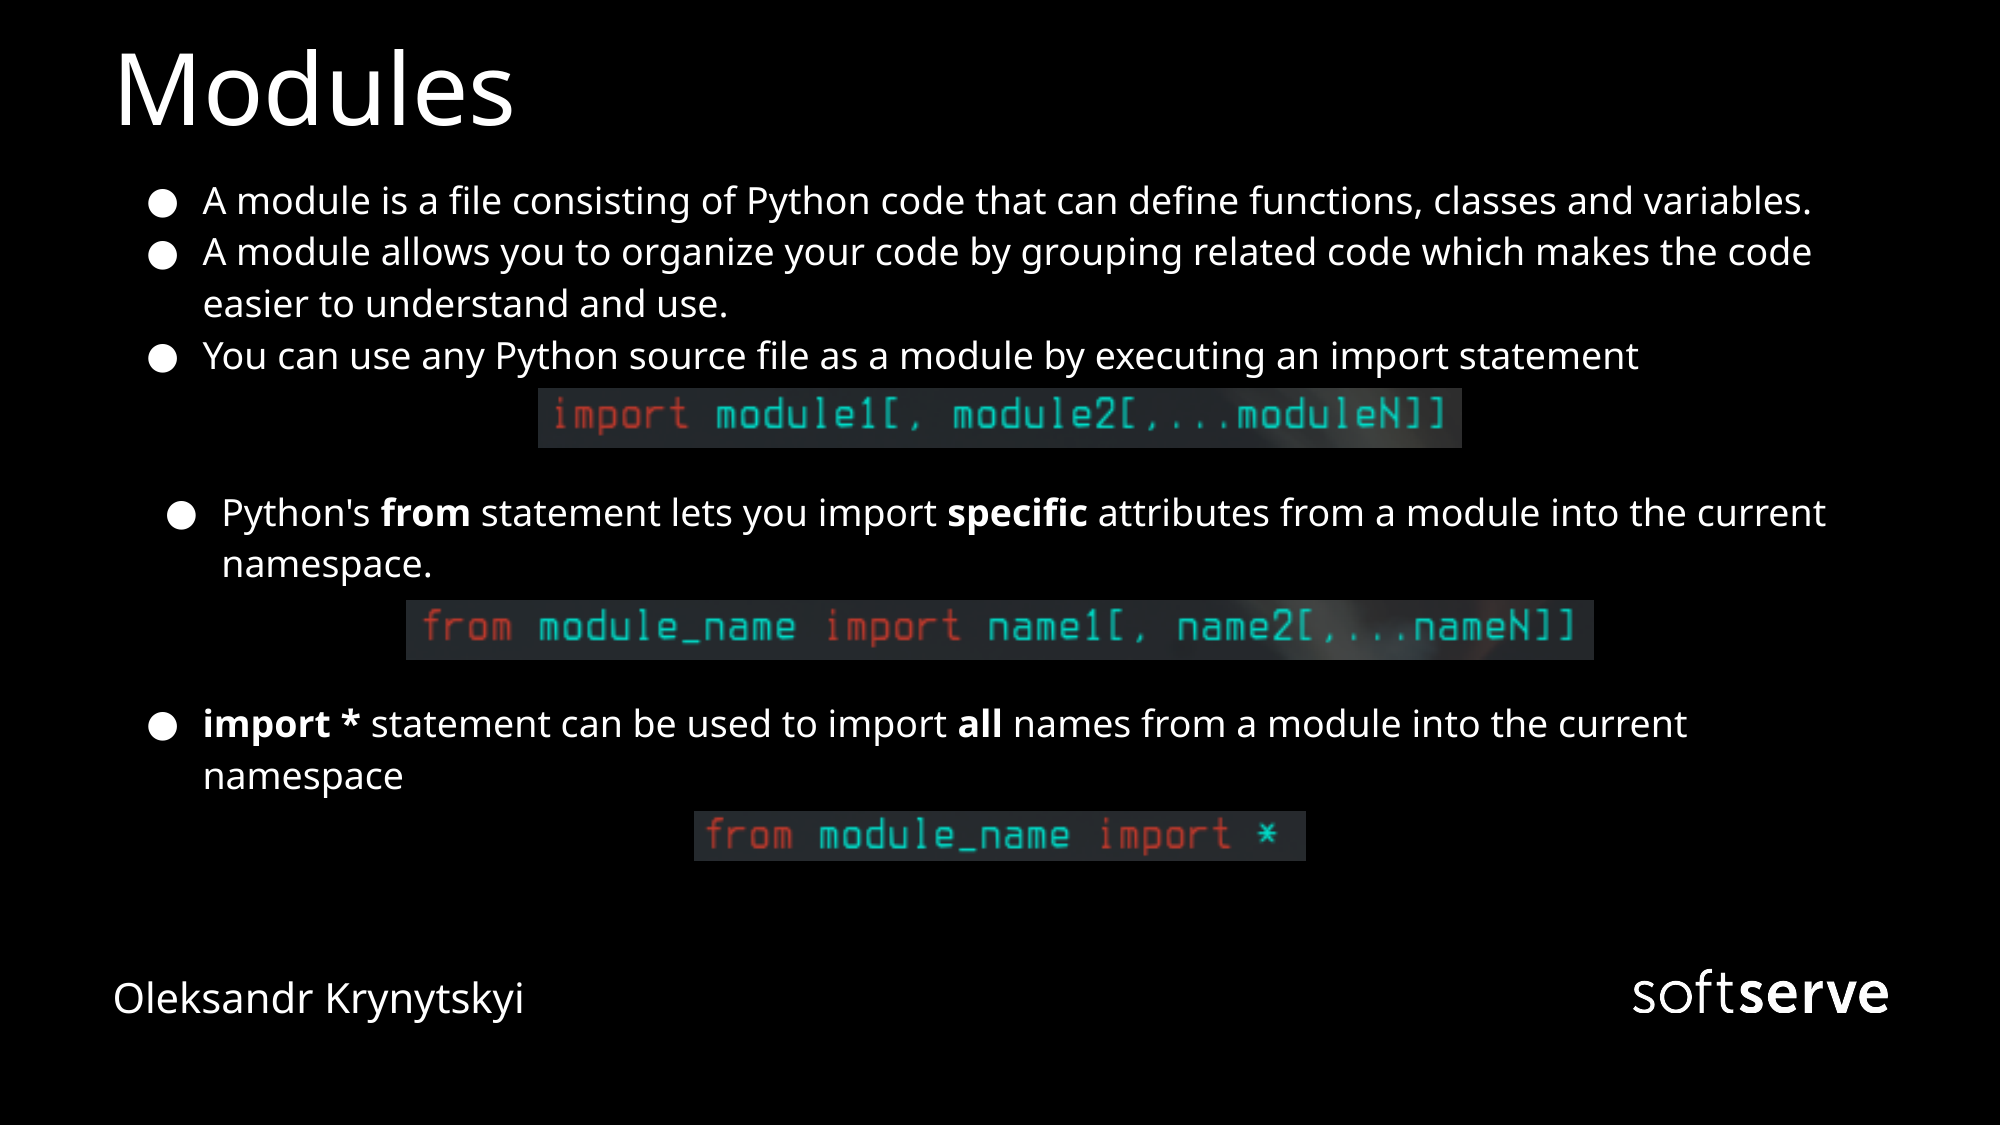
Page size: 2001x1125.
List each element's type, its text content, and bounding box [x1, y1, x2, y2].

picture [1633, 968, 1888, 1013]
text_box A module is a file consisting of Python code that can define functions, classes and variables. A module allows you to organize your code by grouping related code which makes the code easier to understand and use. You can use any Python source file as a module by executing an import statement [112, 154, 1888, 389]
picture [538, 388, 1462, 448]
text_box Python's from statement lets you import specific attributes from a module into the current namespace. [131, 466, 1907, 601]
picture [406, 600, 1594, 660]
picture [694, 811, 1306, 861]
list Oleksandr Krynytskyi [112, 970, 682, 1019]
title Modules [112, 33, 1888, 154]
text_box import * statement can be used to import all names from a module into the current namespace [112, 678, 1888, 812]
